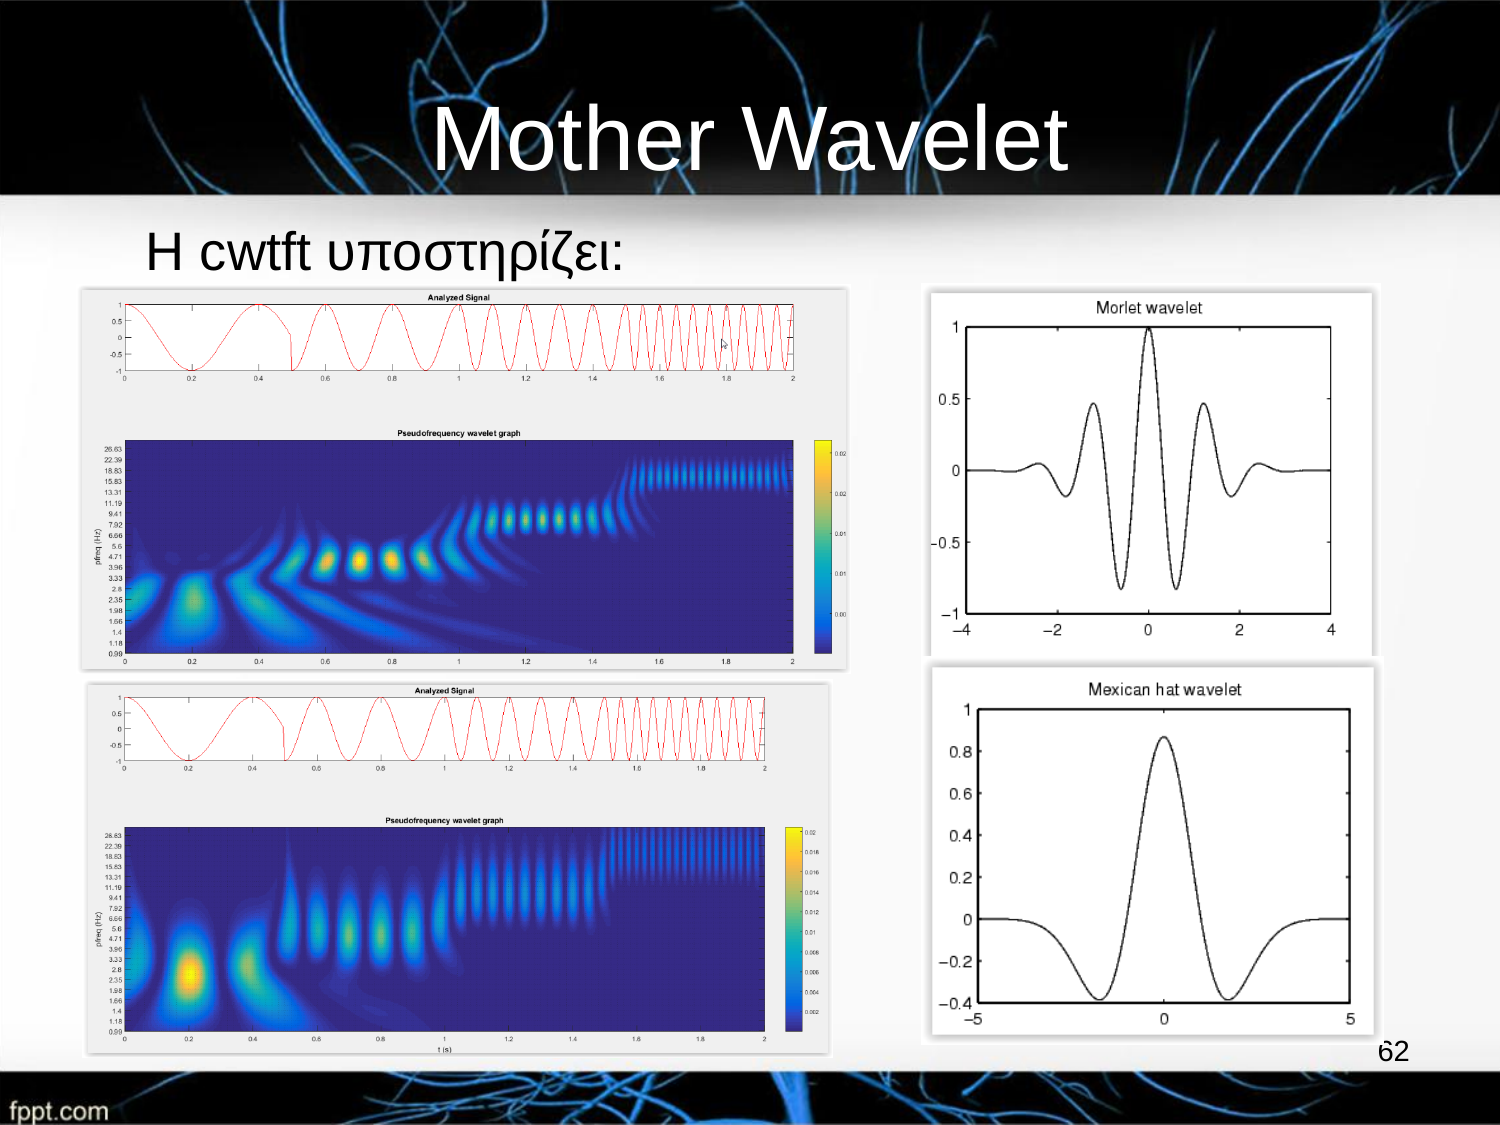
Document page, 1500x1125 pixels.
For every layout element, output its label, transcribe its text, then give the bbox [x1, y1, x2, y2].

title Mother Wavelet [75, 45, 1425, 221]
list Η cwtft υποστηρίζει: [75, 221, 1425, 875]
picture [0, 0, 1500, 1125]
